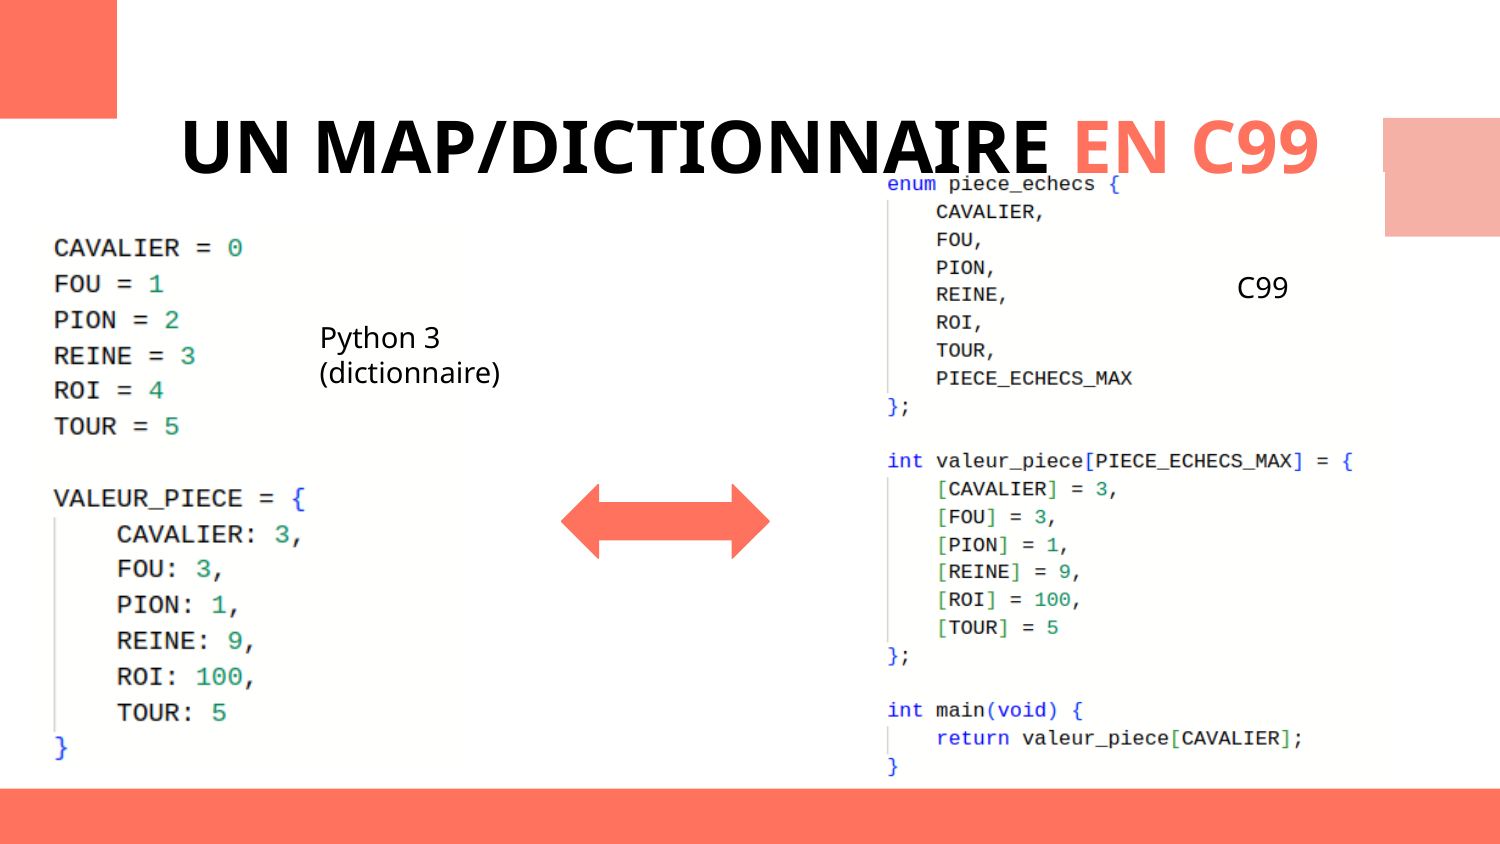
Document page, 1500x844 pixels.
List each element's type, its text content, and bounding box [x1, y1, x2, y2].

picture [32, 233, 470, 765]
text_box [561, 484, 770, 559]
picture [881, 181, 1385, 786]
text_box Python 3 (dictionnaire) [304, 304, 538, 401]
title UN MAP/DICTIONNAIRE EN C99 [97, 107, 1402, 181]
text_box C99 [1221, 254, 1316, 329]
